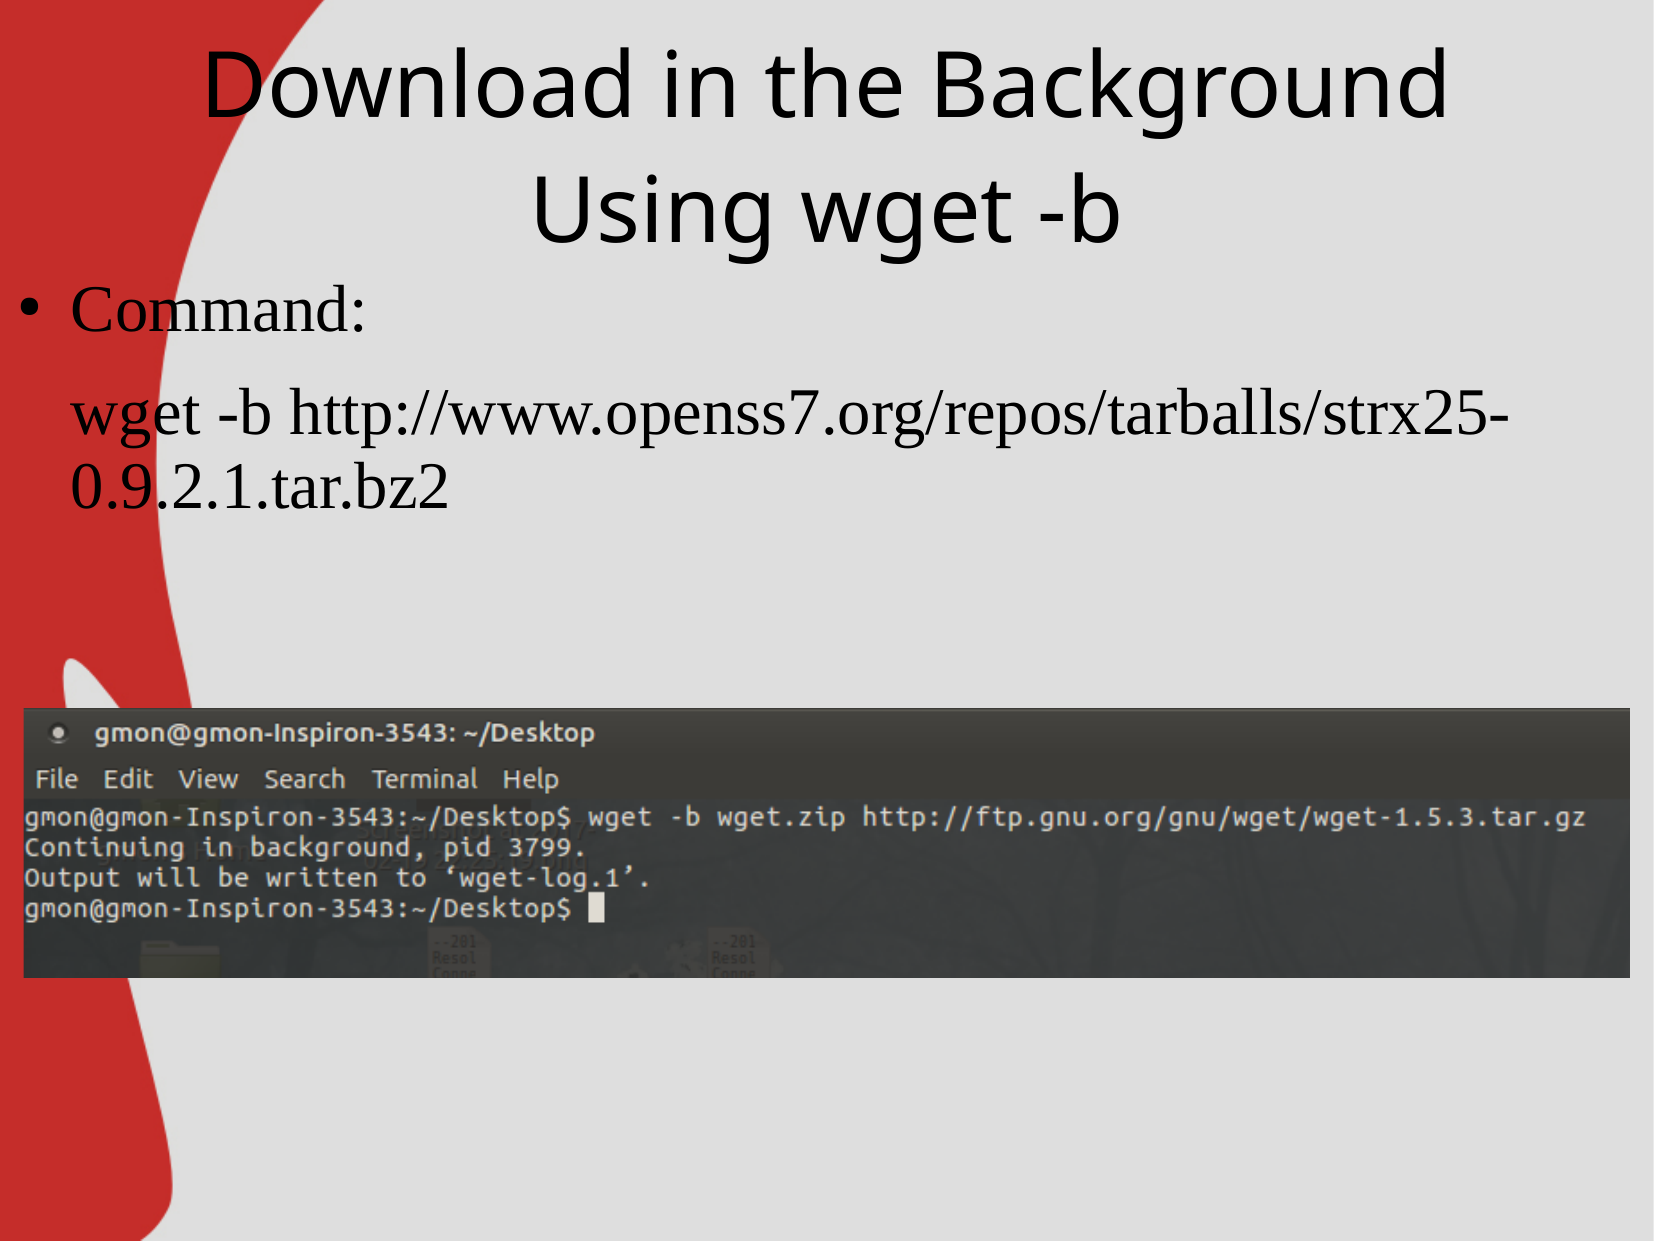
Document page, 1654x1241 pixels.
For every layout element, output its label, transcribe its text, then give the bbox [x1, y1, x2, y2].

title Download in the Background Using wget -b [82, 26, 1571, 263]
picture [0, 0, 1654, 1241]
picture [23, 708, 1630, 978]
list Command: wget -b http://www.openss7.org/repos/tarballs/strx25-0.9.2.1.tar.bz2 [0, 271, 1642, 991]
